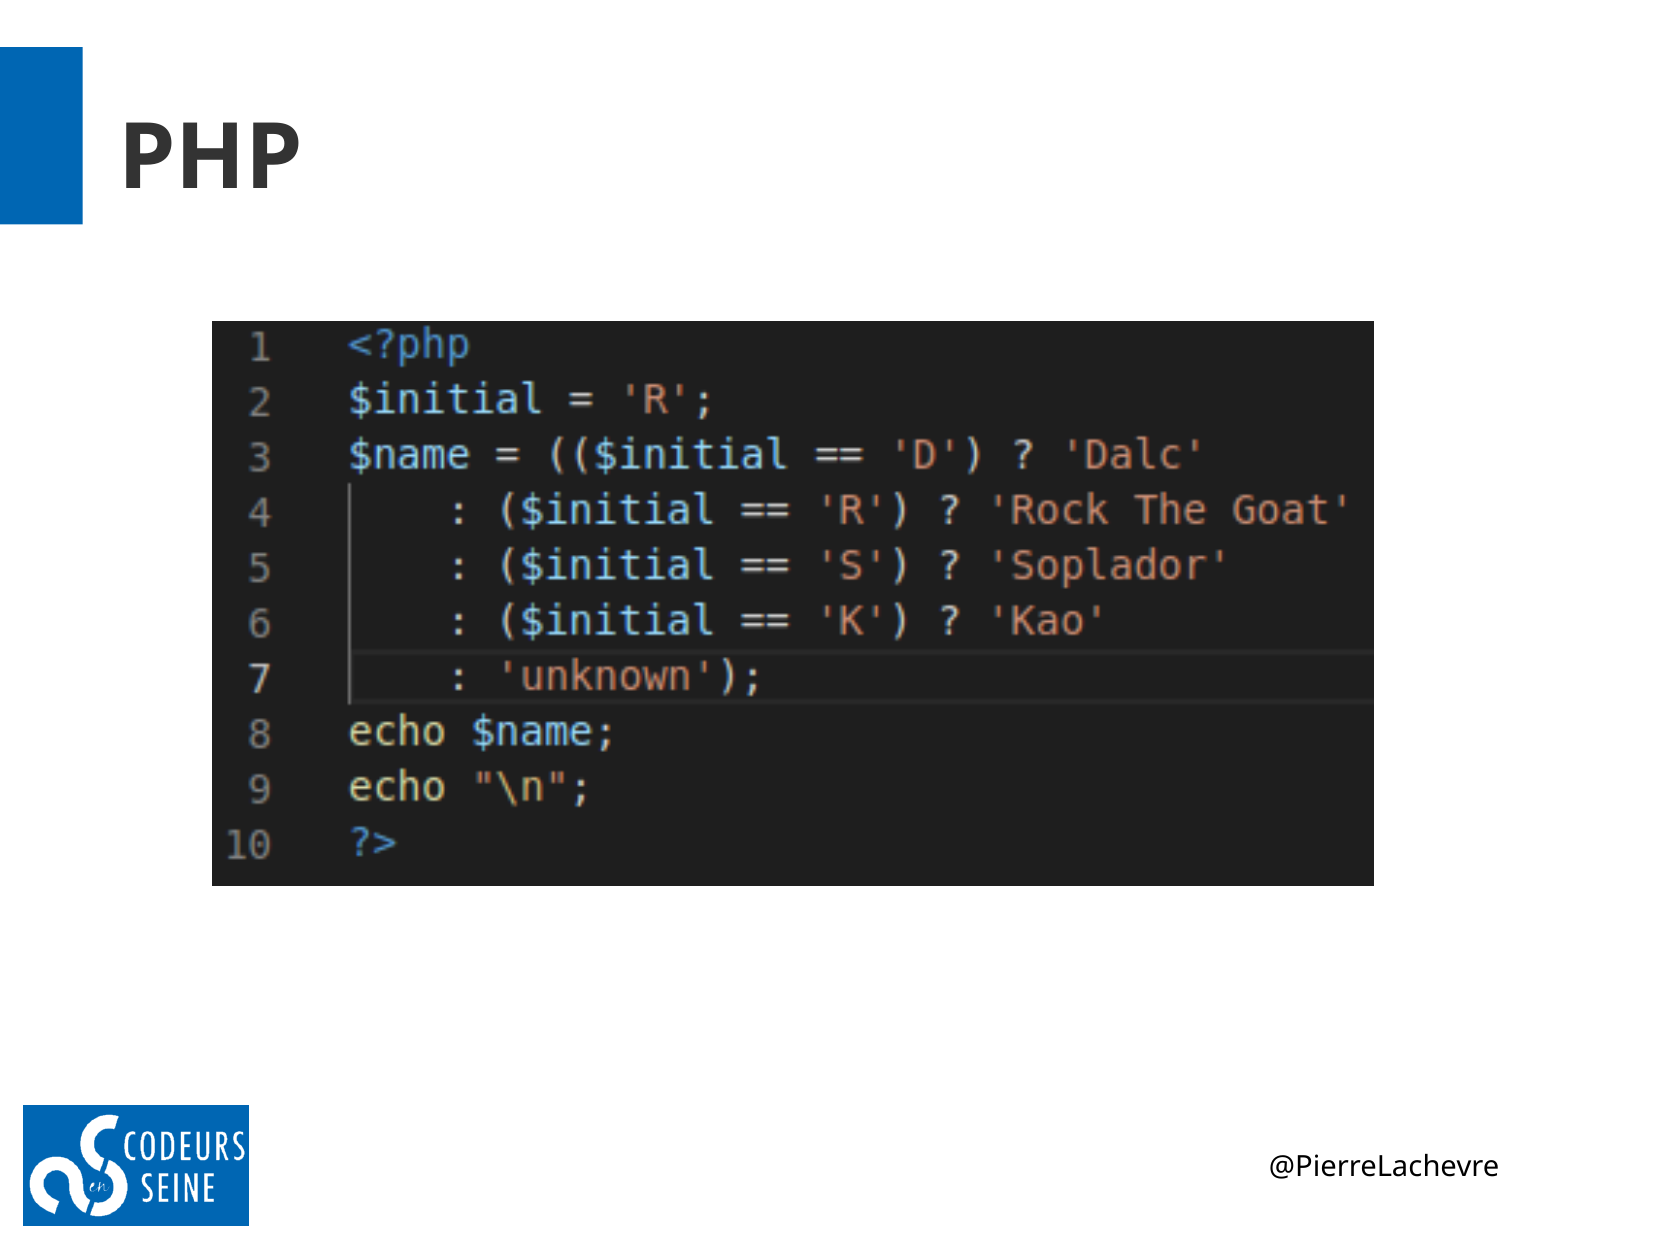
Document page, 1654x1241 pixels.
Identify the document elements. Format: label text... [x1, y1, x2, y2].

picture [212, 321, 1374, 886]
title PHP [118, 49, 1571, 257]
picture [23, 1105, 249, 1226]
